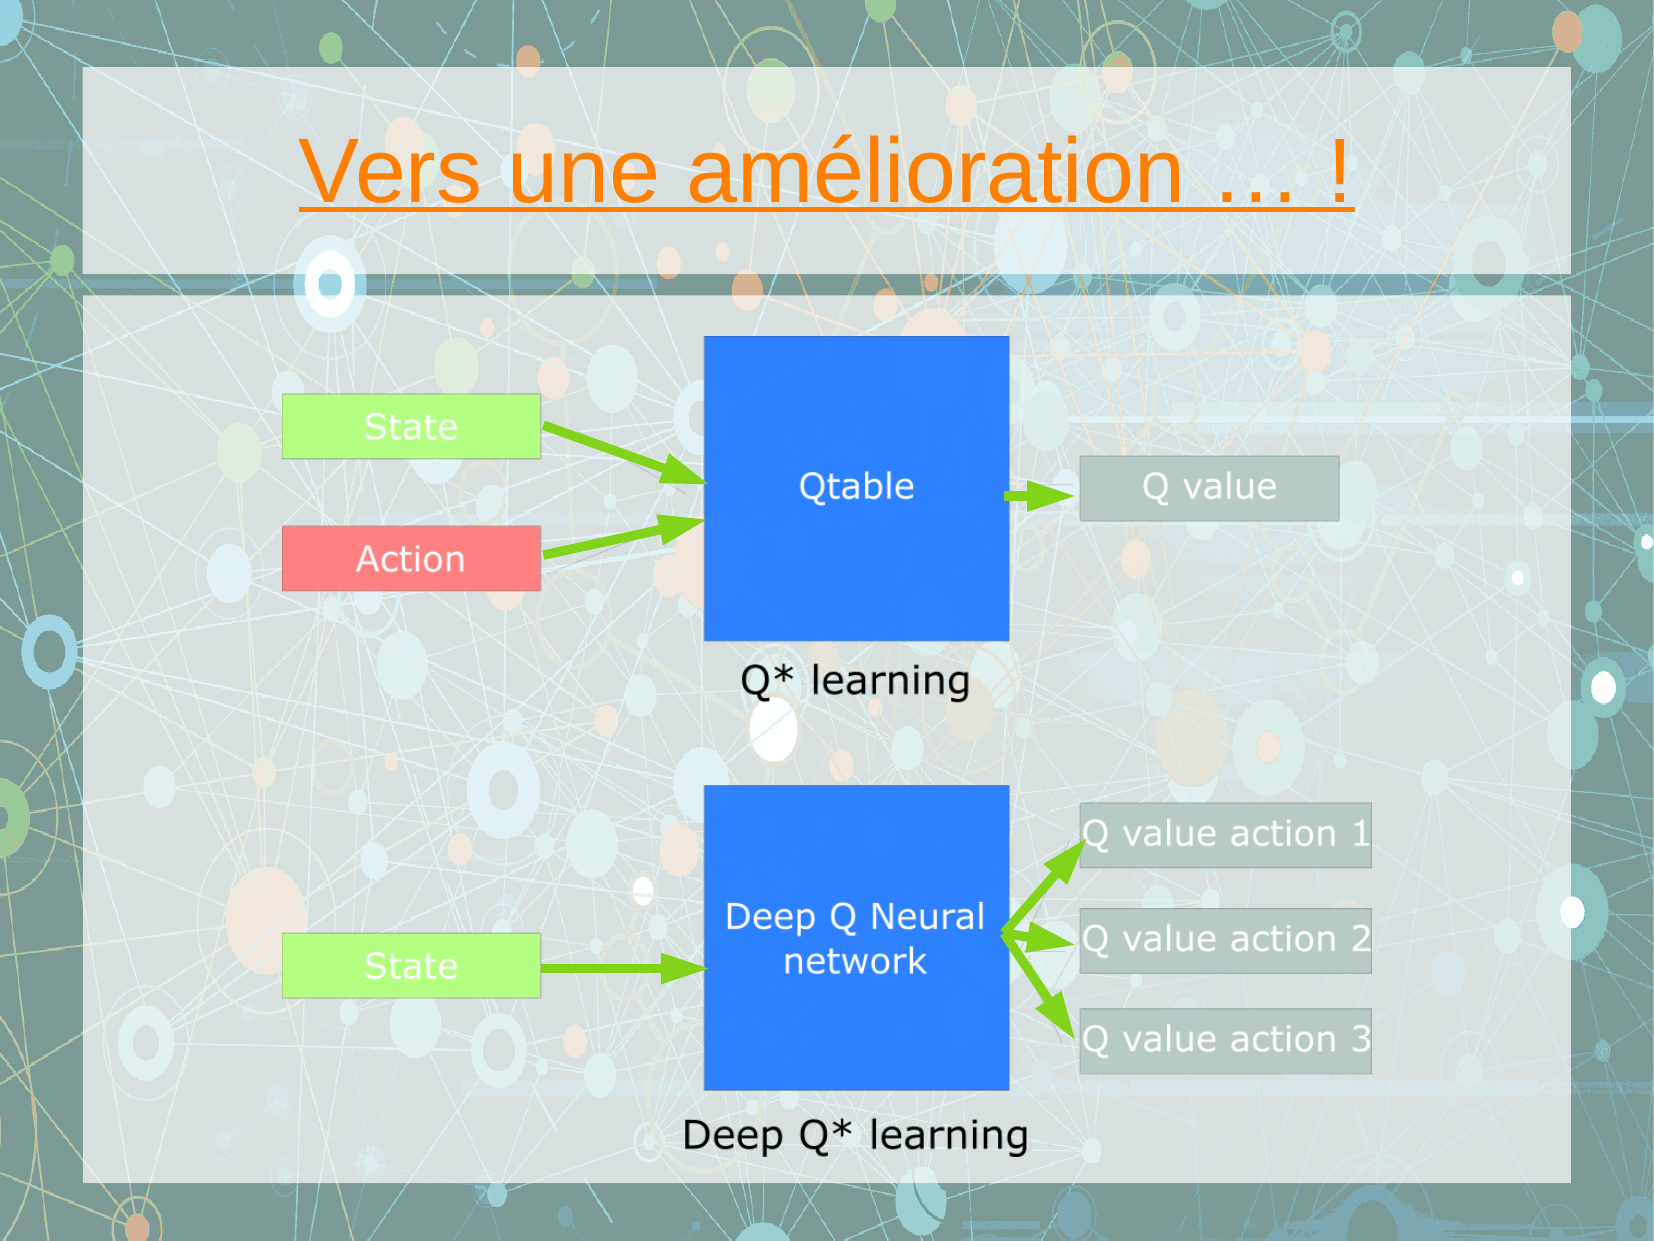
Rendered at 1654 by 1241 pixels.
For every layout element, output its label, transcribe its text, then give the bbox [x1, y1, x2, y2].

title Vers une amélioration … ! [82, 67, 1571, 275]
picture [0, 0, 1654, 1241]
title [82, 295, 1571, 1184]
